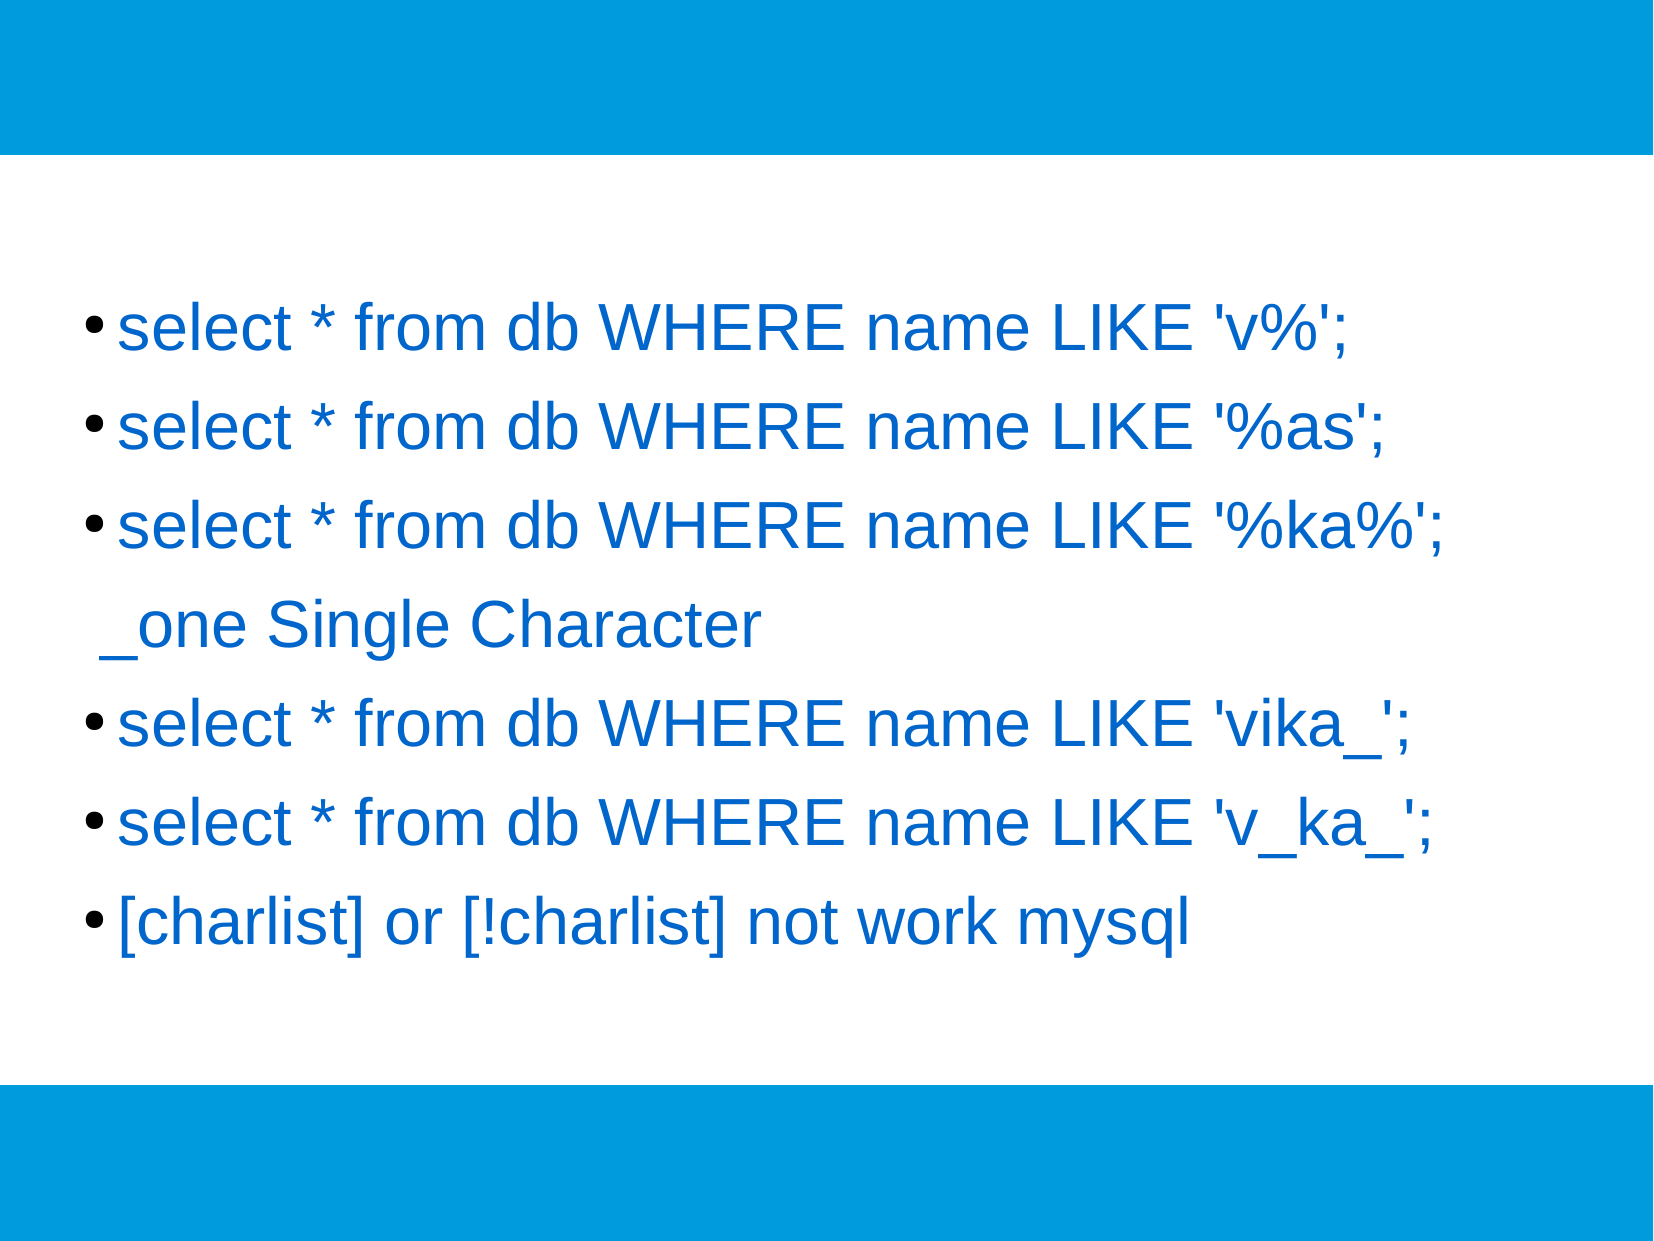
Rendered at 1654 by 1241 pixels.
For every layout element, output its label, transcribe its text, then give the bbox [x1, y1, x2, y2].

list select * from db WHERE name LIKE 'v%'; select * from db WHERE name LIKE '%as'; select * from db WHERE name LIKE '%ka%'; _one Single Character select * from db WHERE name LIKE 'vika_'; select * from db WHERE name LIKE 'v_ka_'; [charlist] or [!charlist] not work mysql [82, 290, 1571, 1010]
